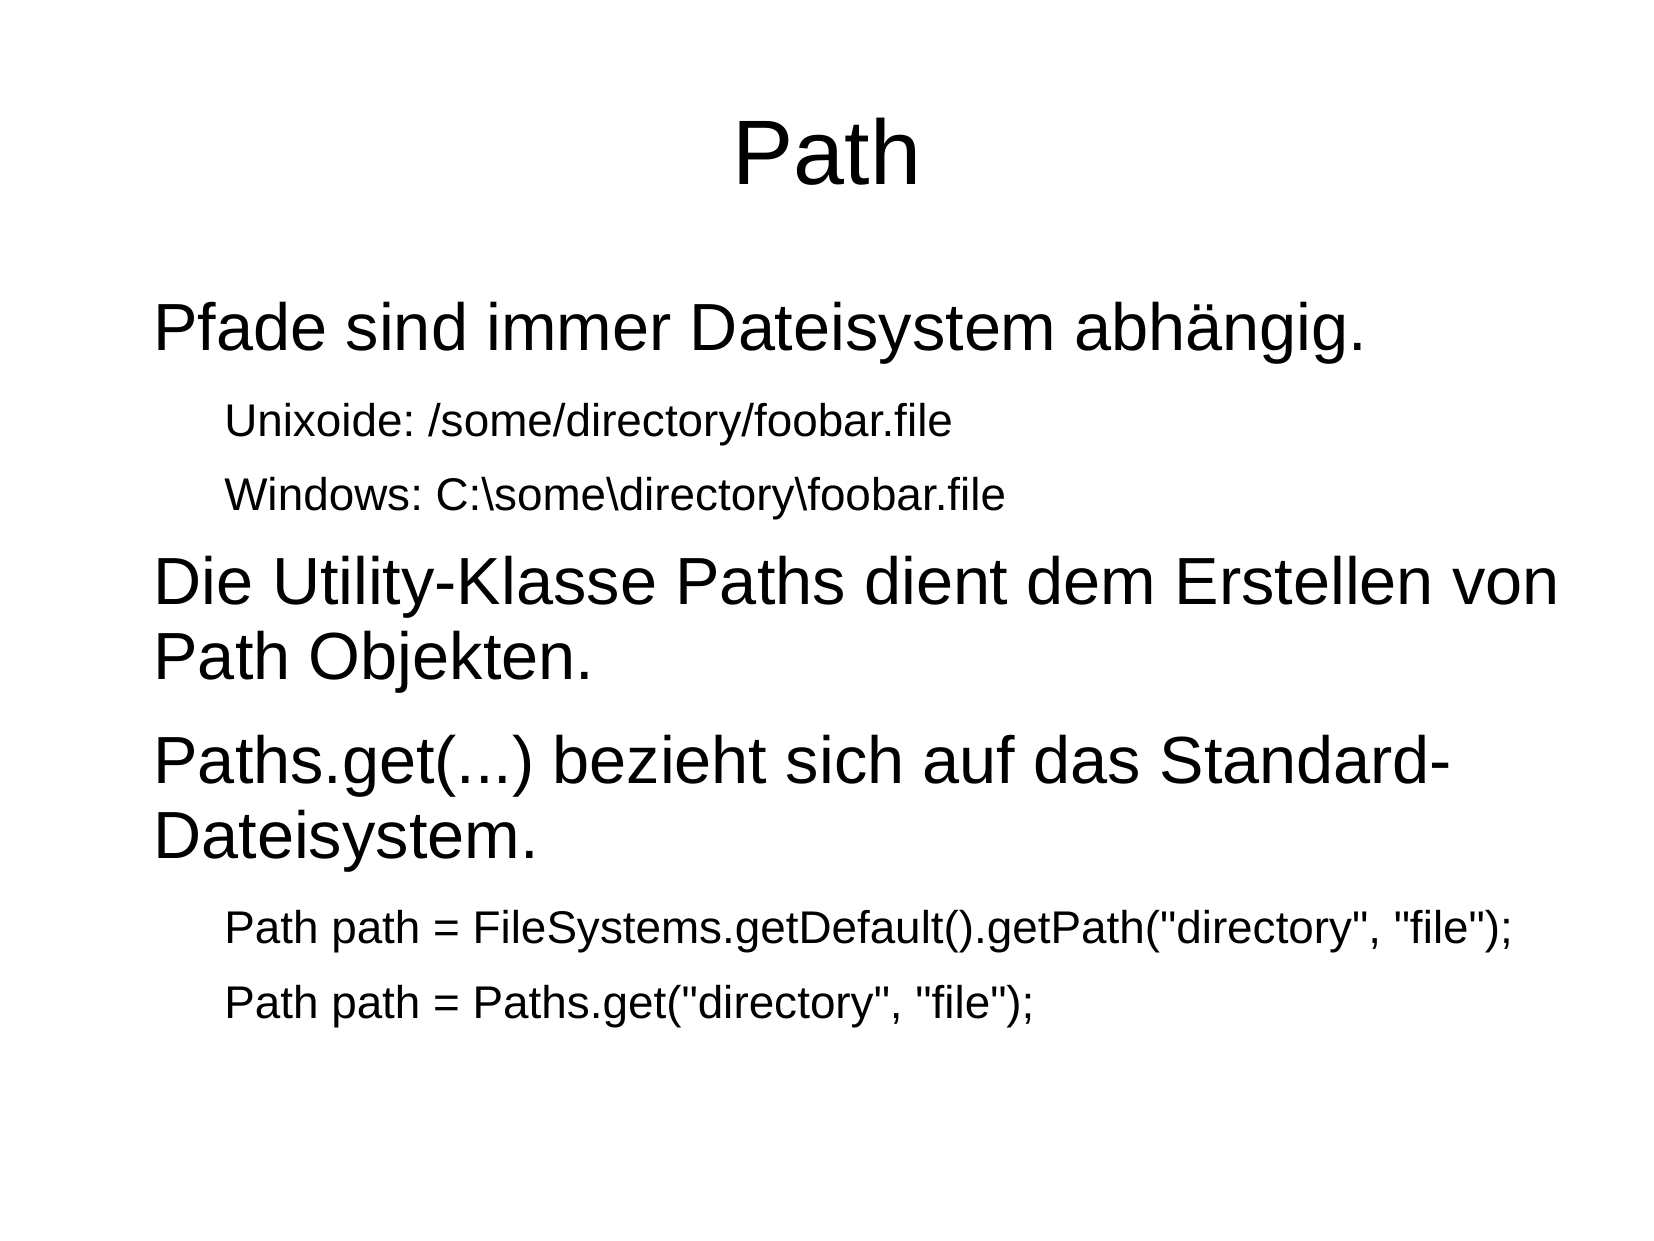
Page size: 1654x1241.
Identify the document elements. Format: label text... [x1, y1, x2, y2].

title Path [82, 49, 1571, 257]
list Pfade sind immer Dateisystem abhängig. Unixoide: /some/directory/foobar.file Windows: C:\some\directory\foobar.file Die Utility-Klasse Paths dient dem Erstellen von Path Objekten. Paths.get(...) bezieht sich auf das Standard-Dateisystem. Path path = FileSystems.getDefault().getPath("directory", "file"); Path path = Paths.get("directory", "file"); [82, 290, 1571, 1170]
